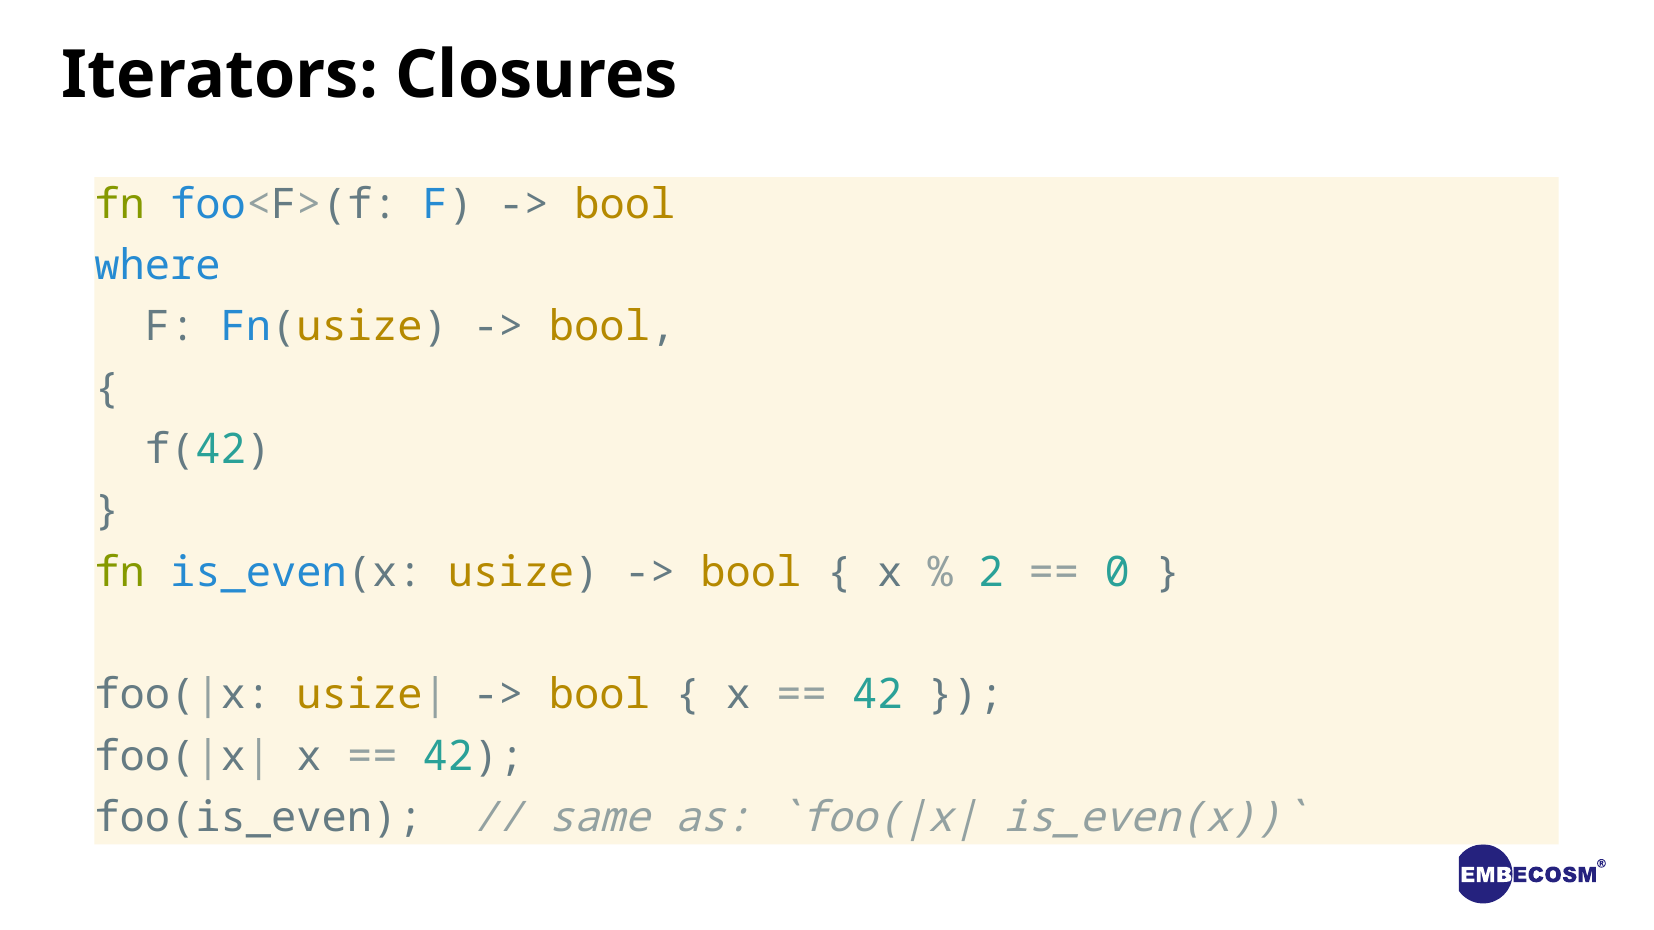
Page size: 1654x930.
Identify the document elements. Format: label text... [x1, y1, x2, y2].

list fn foo<F>(f: F) -> bool where F: Fn(usize) -> bool, { f(42) } fn is_even(x: usize) -> bool { x % 2 == 0 } foo(|x: usize| -> bool { x == 42 }); foo(|x| x == 42); foo(is_even); // same as: `foo(|x| is_even(x))` [94, 177, 1559, 845]
title Iterators: Closures [47, 26, 1606, 178]
